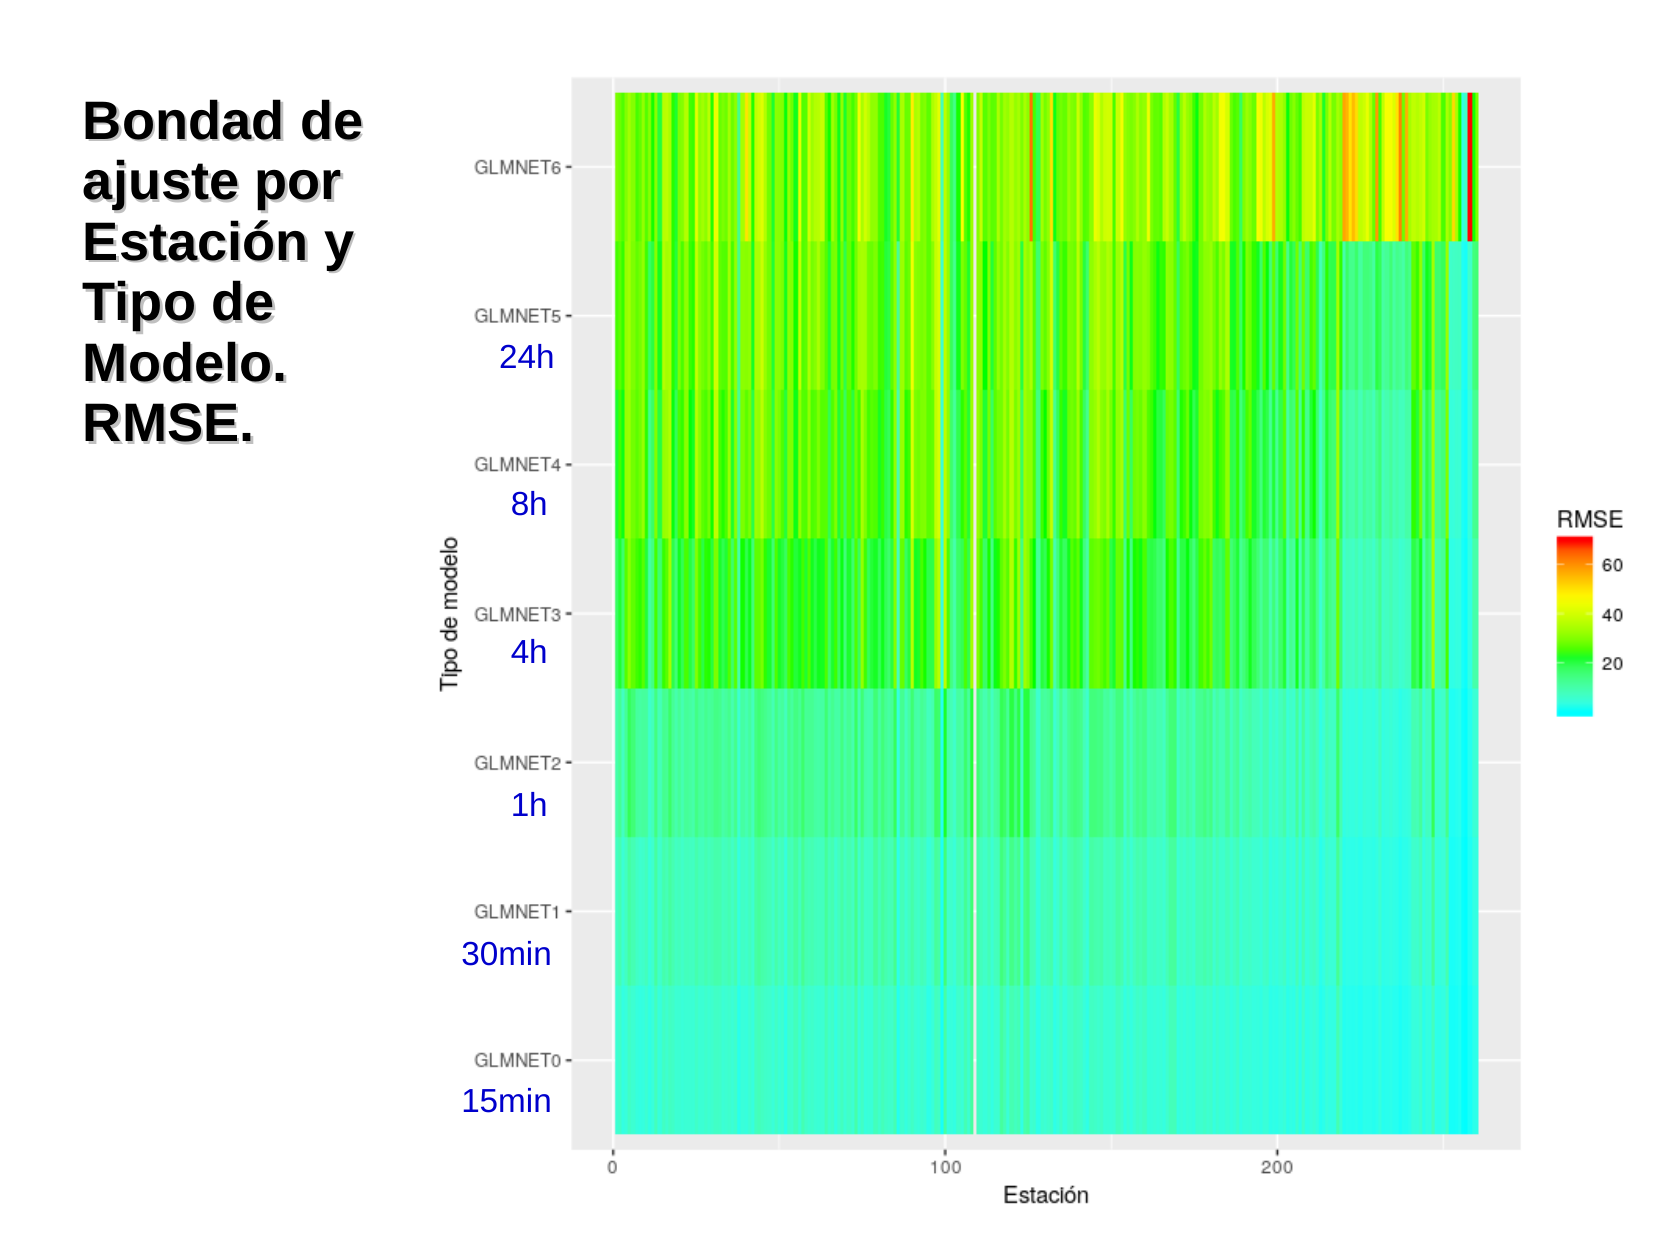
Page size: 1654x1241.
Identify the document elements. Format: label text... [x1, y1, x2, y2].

picture [434, 68, 1643, 1208]
text_box 1h [496, 779, 563, 832]
text_box 24h [484, 330, 570, 383]
text_box 4h [496, 625, 563, 678]
text_box 15min [446, 1074, 567, 1127]
text_box Bondad de ajuste por Estación y Tipo de Modelo. RMSE. [68, 82, 394, 491]
text_box 8h [496, 478, 563, 531]
text_box 30min [446, 928, 567, 981]
